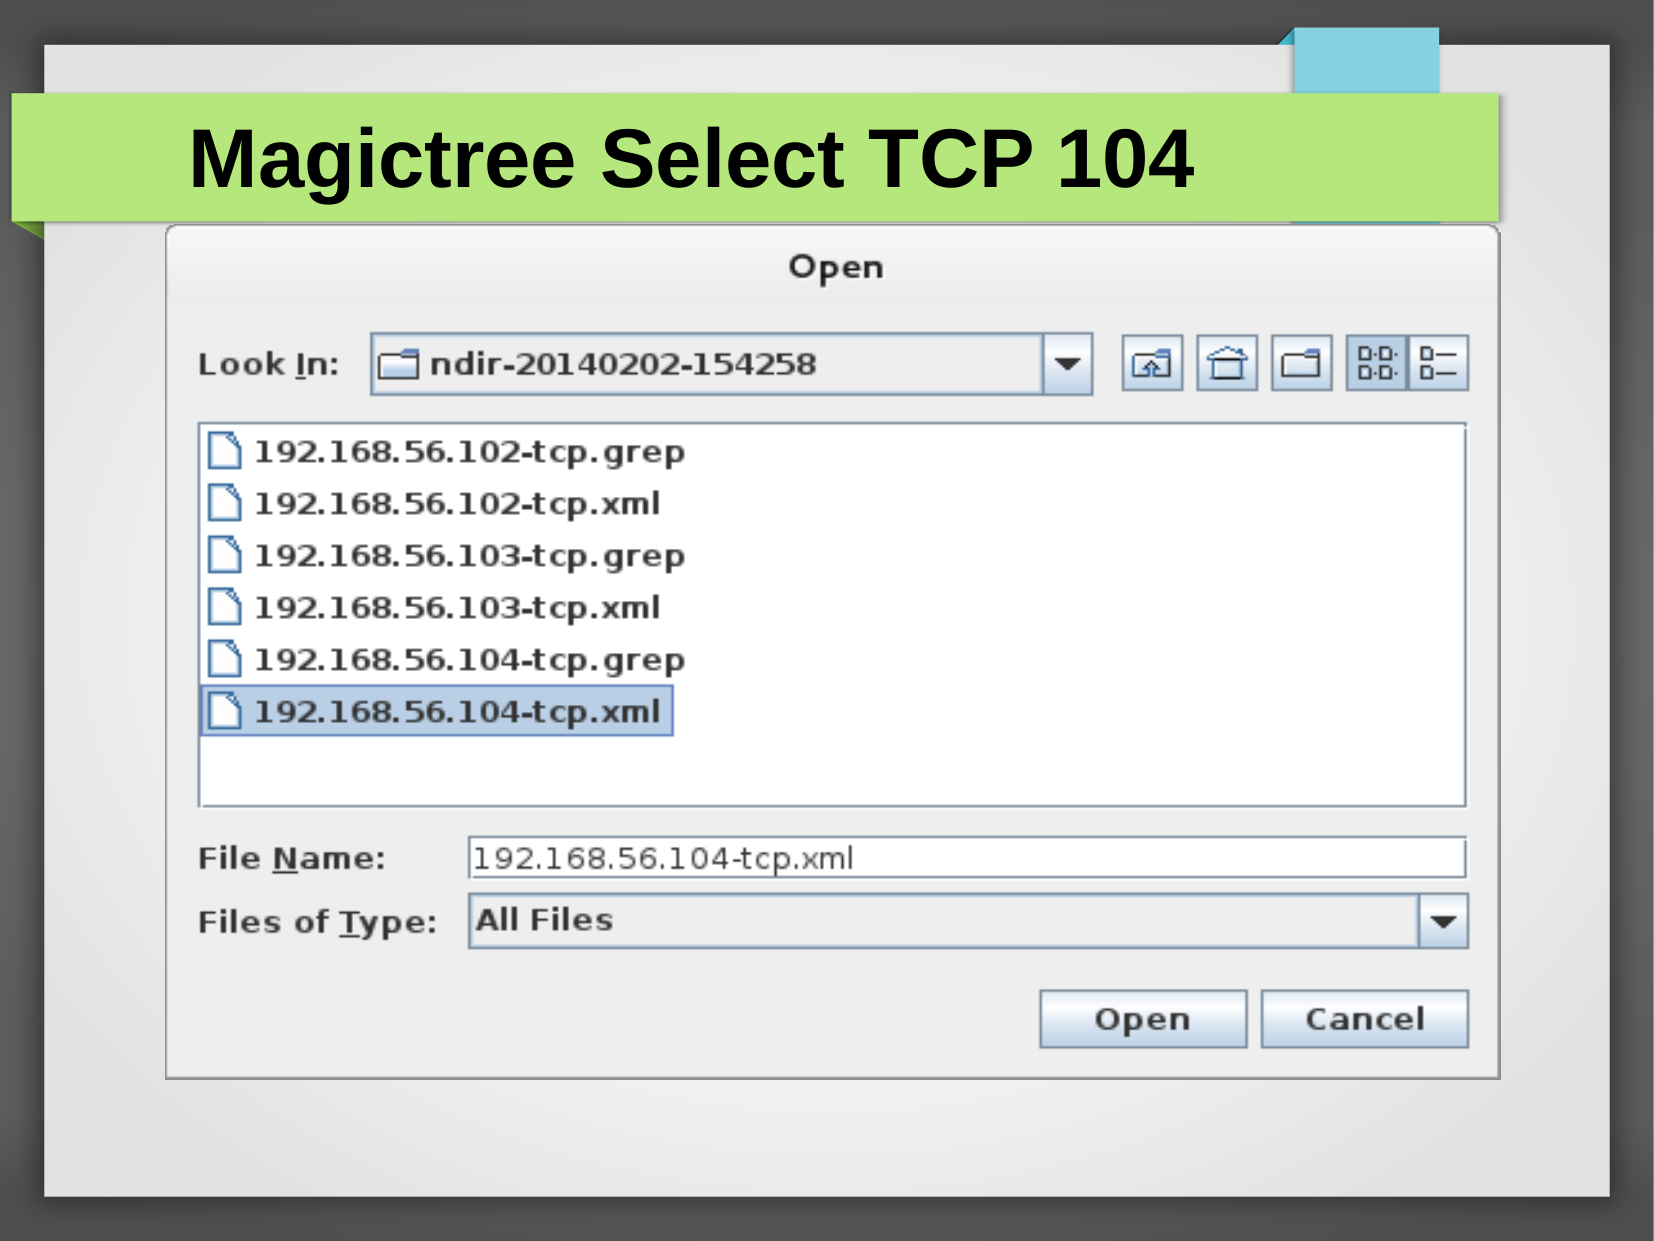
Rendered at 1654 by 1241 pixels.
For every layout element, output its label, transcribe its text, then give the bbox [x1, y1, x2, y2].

picture [0, 0, 1654, 1241]
text_box Magictree Select TCP 104 [174, 105, 1235, 213]
